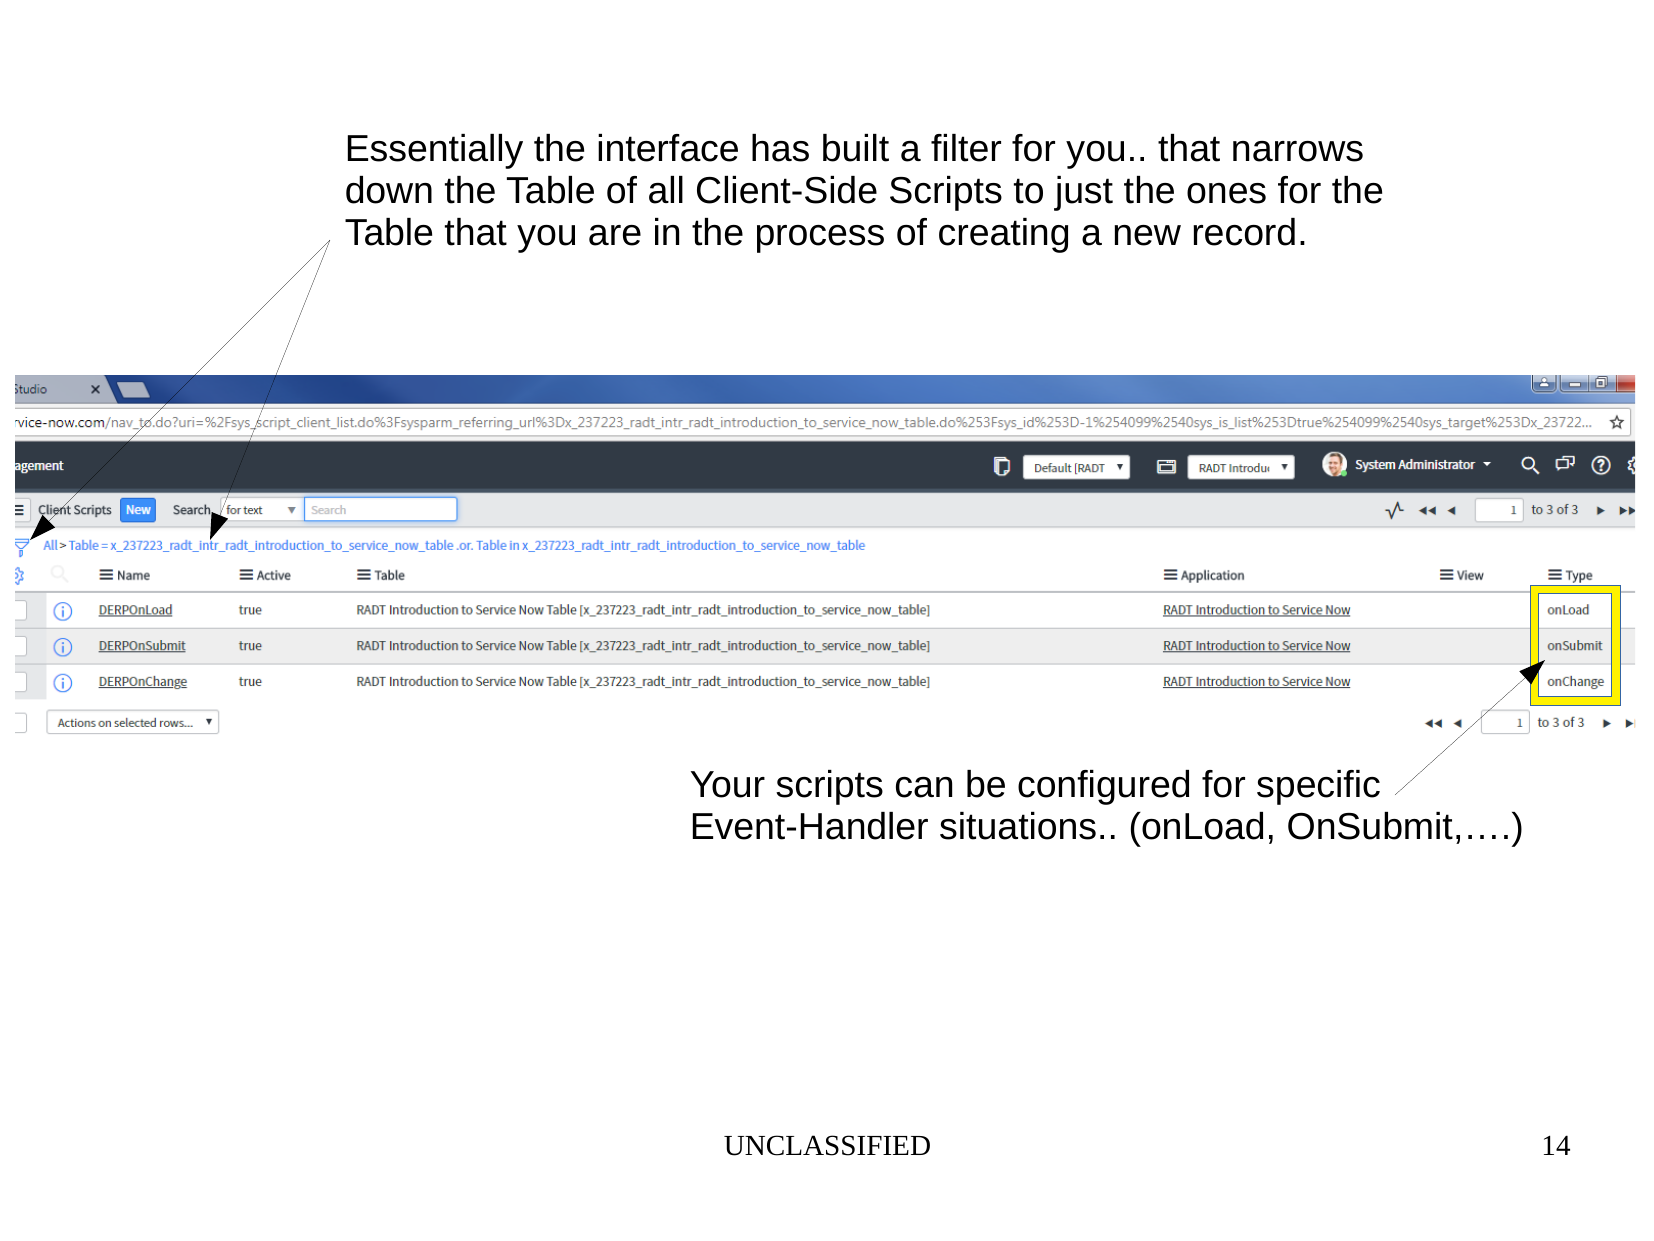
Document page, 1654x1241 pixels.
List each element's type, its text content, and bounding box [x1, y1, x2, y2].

picture [1539, 594, 1611, 696]
text_box Your scripts can be configured for specific Event-Handler situations.. (onLoad, OnSubmit,….) [675, 756, 1591, 856]
text_box Essentially the interface has built a filter for you.. that narrows down the Table of all Client-Side Scripts to just the ones for the Table that you are in the process of creating a new record. [330, 120, 1426, 261]
text_box [1530, 585, 1621, 706]
picture [15, 375, 1636, 757]
